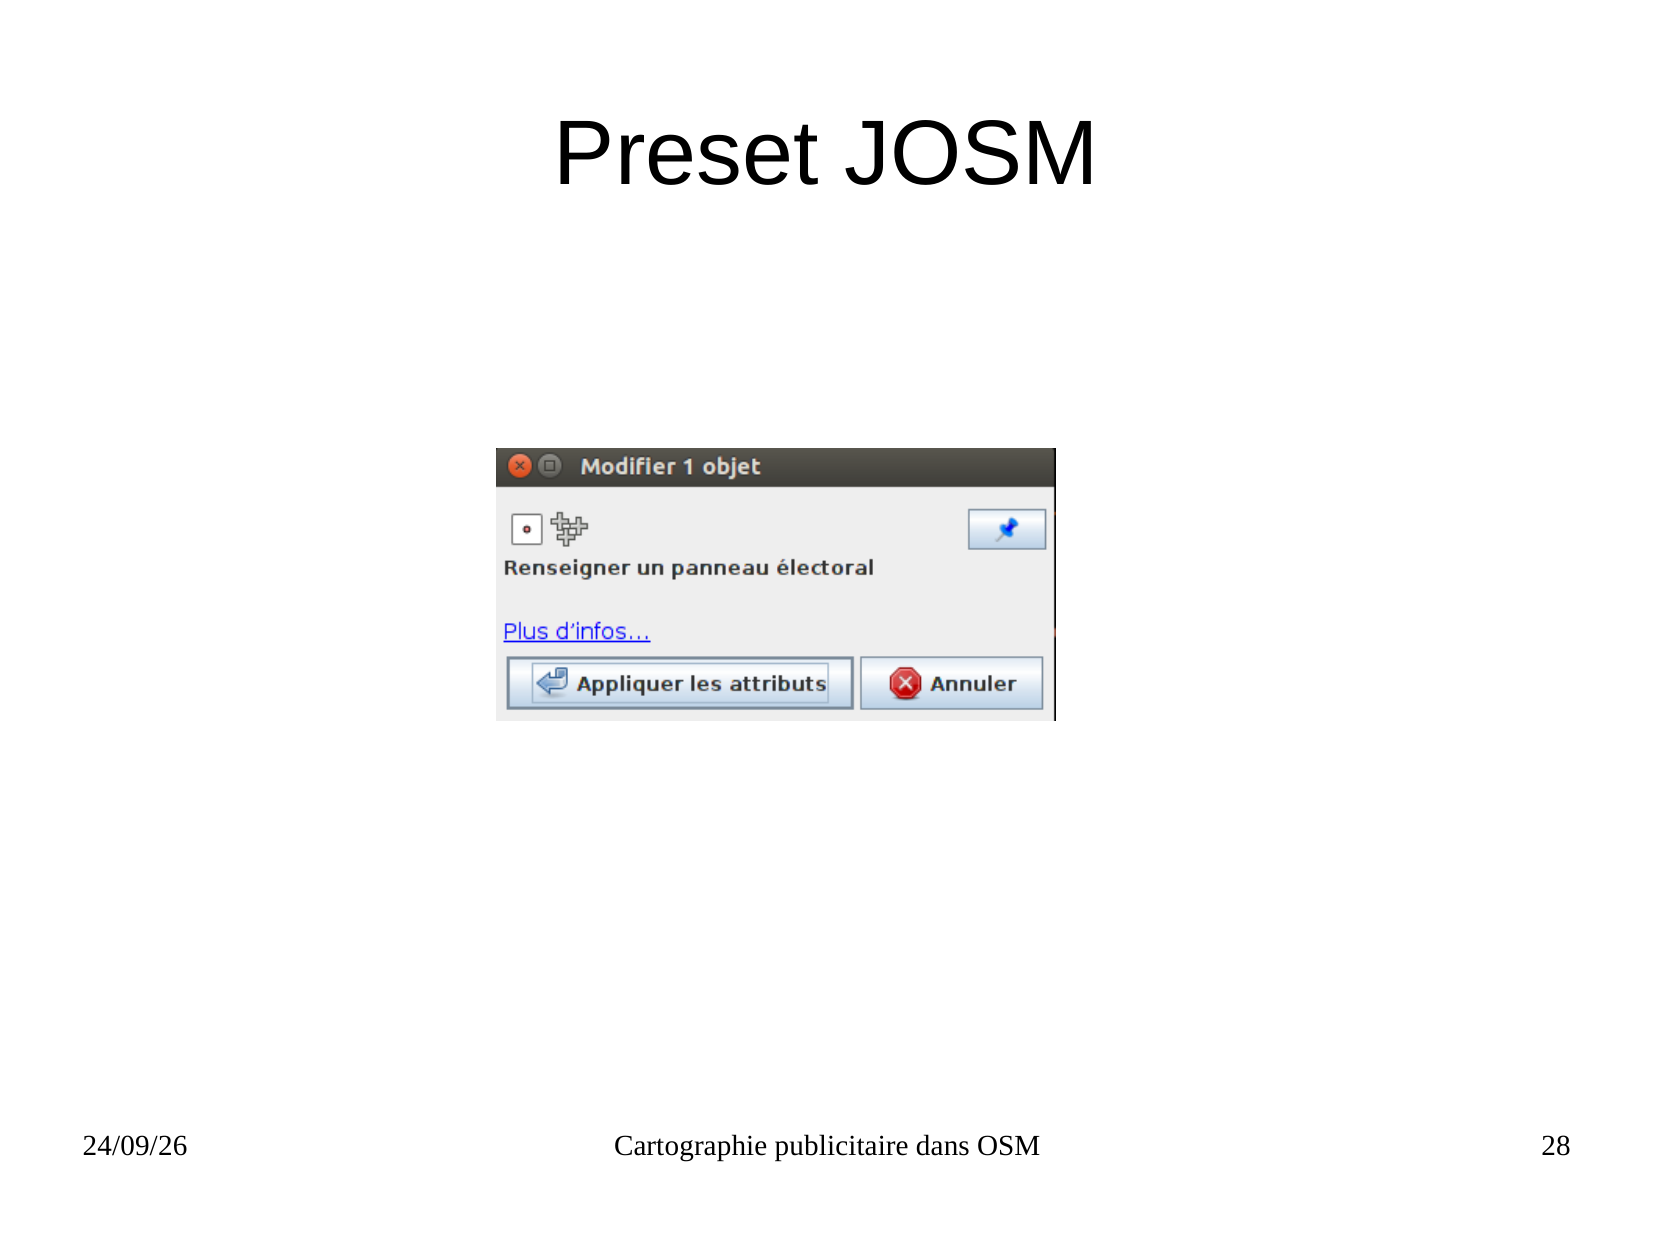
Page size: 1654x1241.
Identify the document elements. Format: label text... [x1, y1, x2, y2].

picture [496, 448, 1056, 721]
title Preset JOSM [82, 49, 1571, 257]
